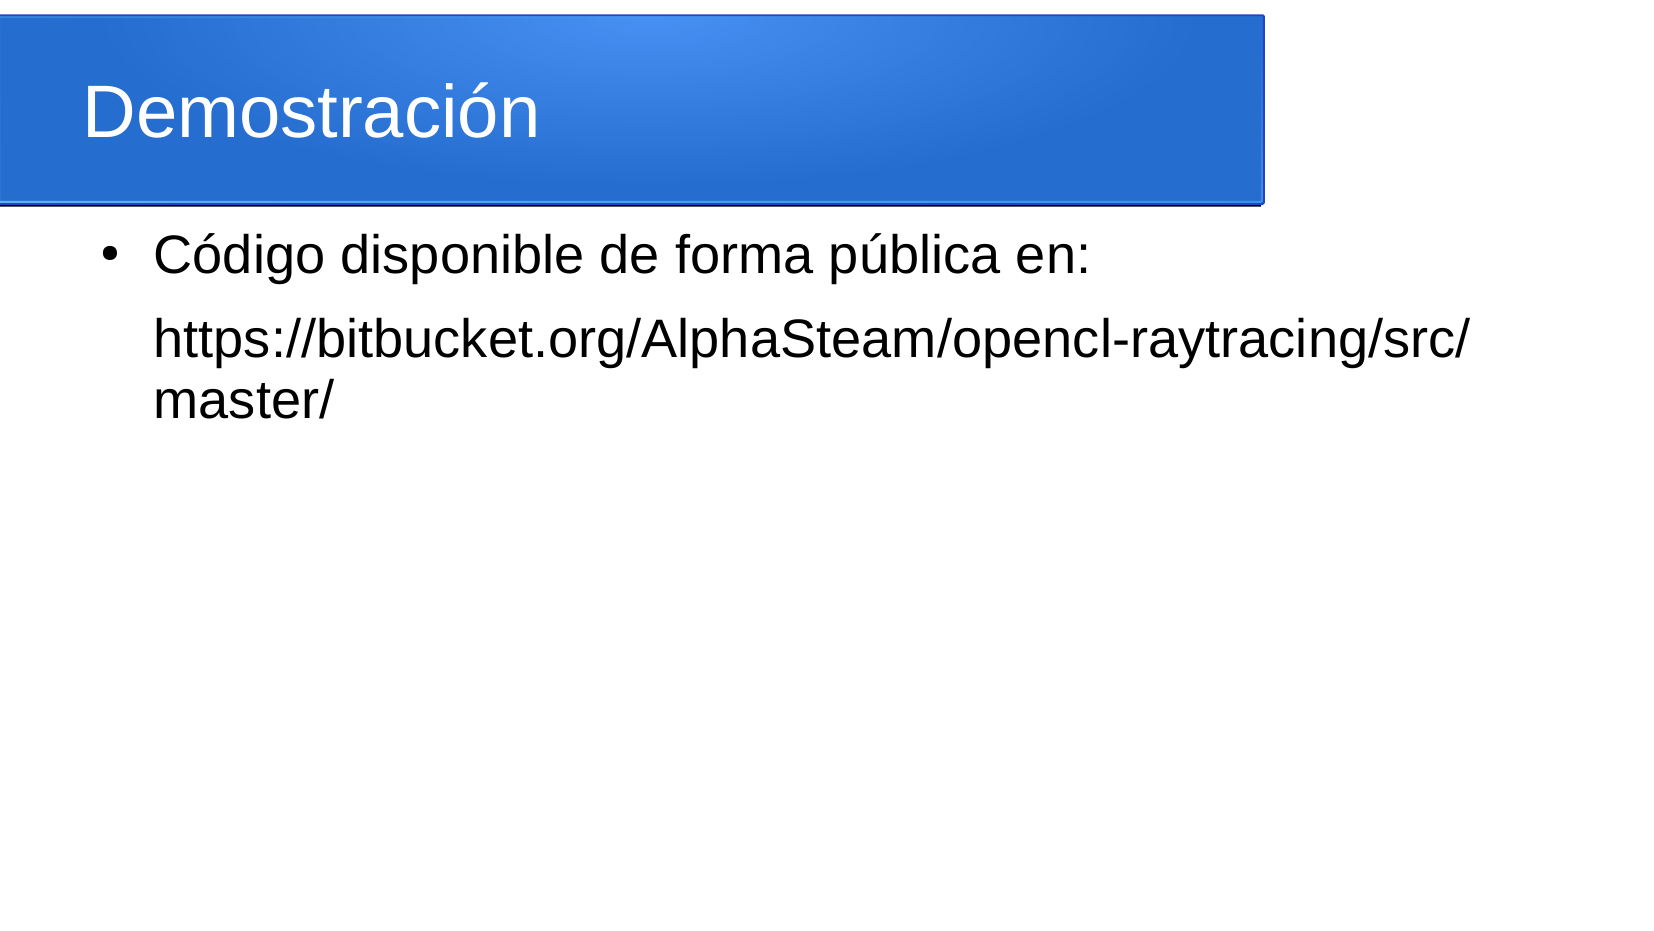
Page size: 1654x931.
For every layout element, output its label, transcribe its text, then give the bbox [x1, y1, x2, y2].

list Código disponible de forma pública en: https://bitbucket.org/AlphaSteam/opencl-raytracing/src/master/ [82, 224, 1571, 764]
title Demostración [82, 35, 1235, 189]
